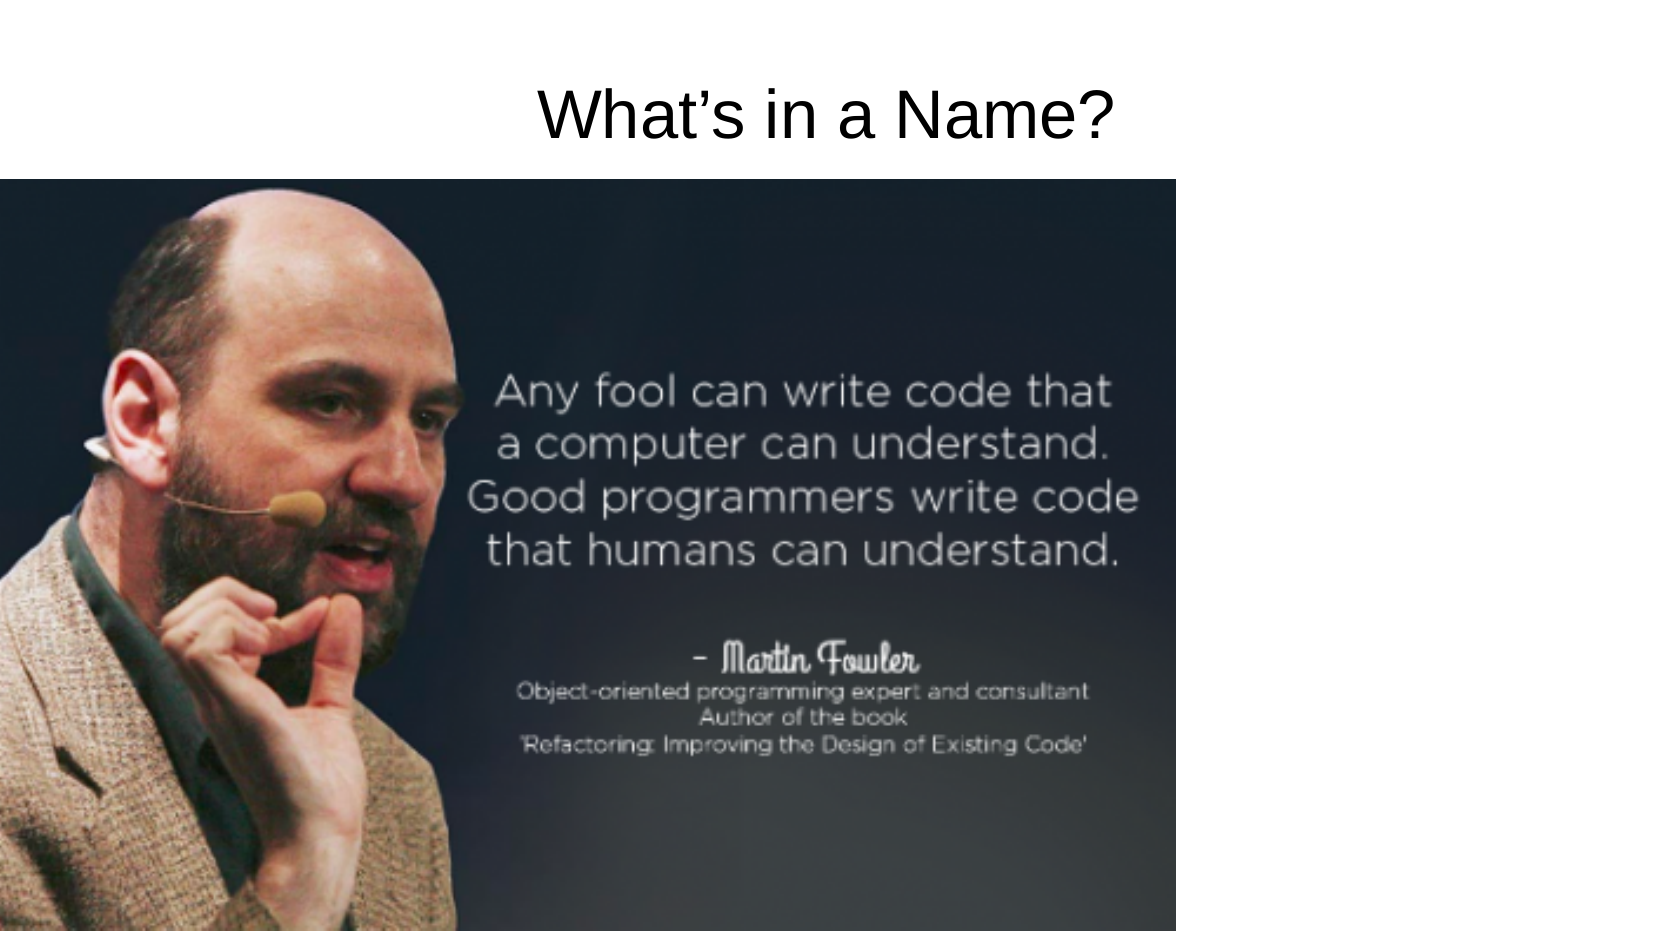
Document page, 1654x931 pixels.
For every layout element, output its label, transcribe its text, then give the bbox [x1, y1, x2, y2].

picture [0, 179, 1176, 931]
title What’s in a Name? [82, 37, 1571, 193]
